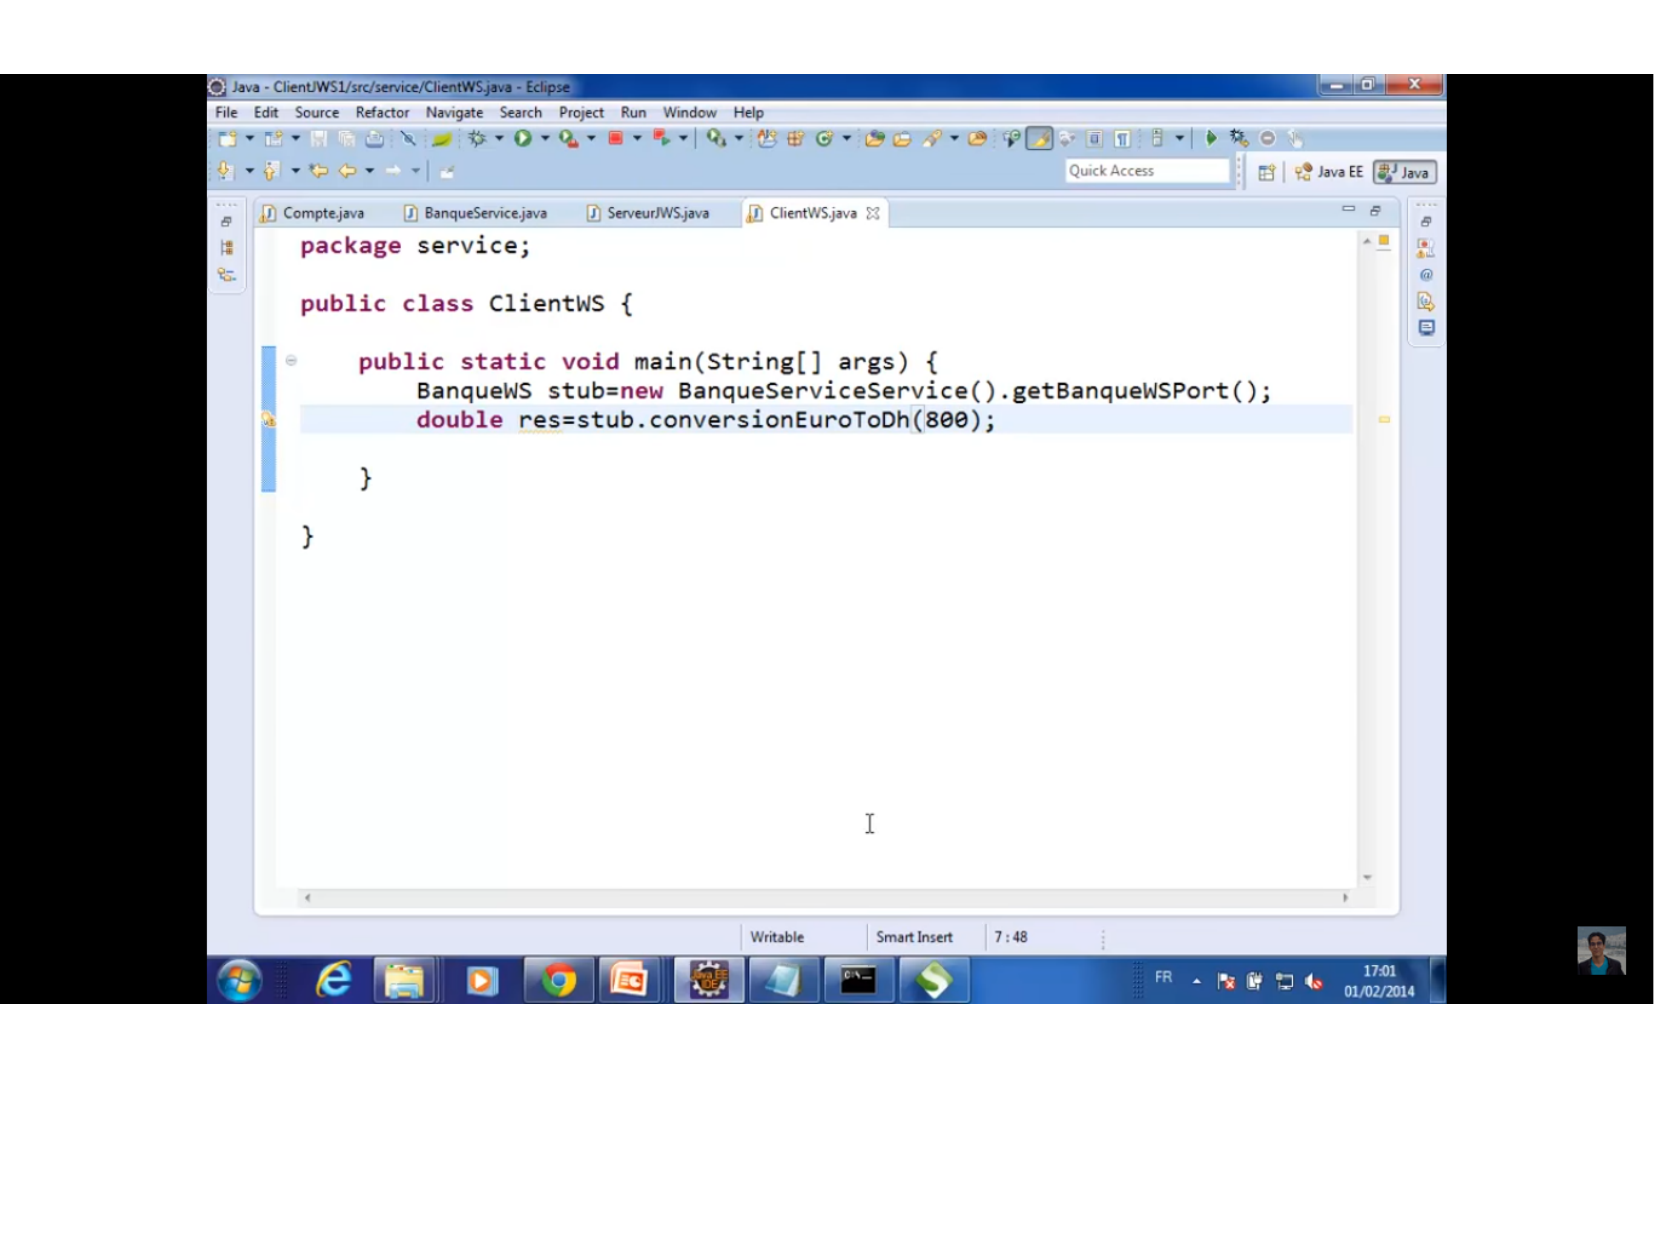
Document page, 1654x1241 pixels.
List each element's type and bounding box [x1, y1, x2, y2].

picture [0, 74, 1654, 1004]
